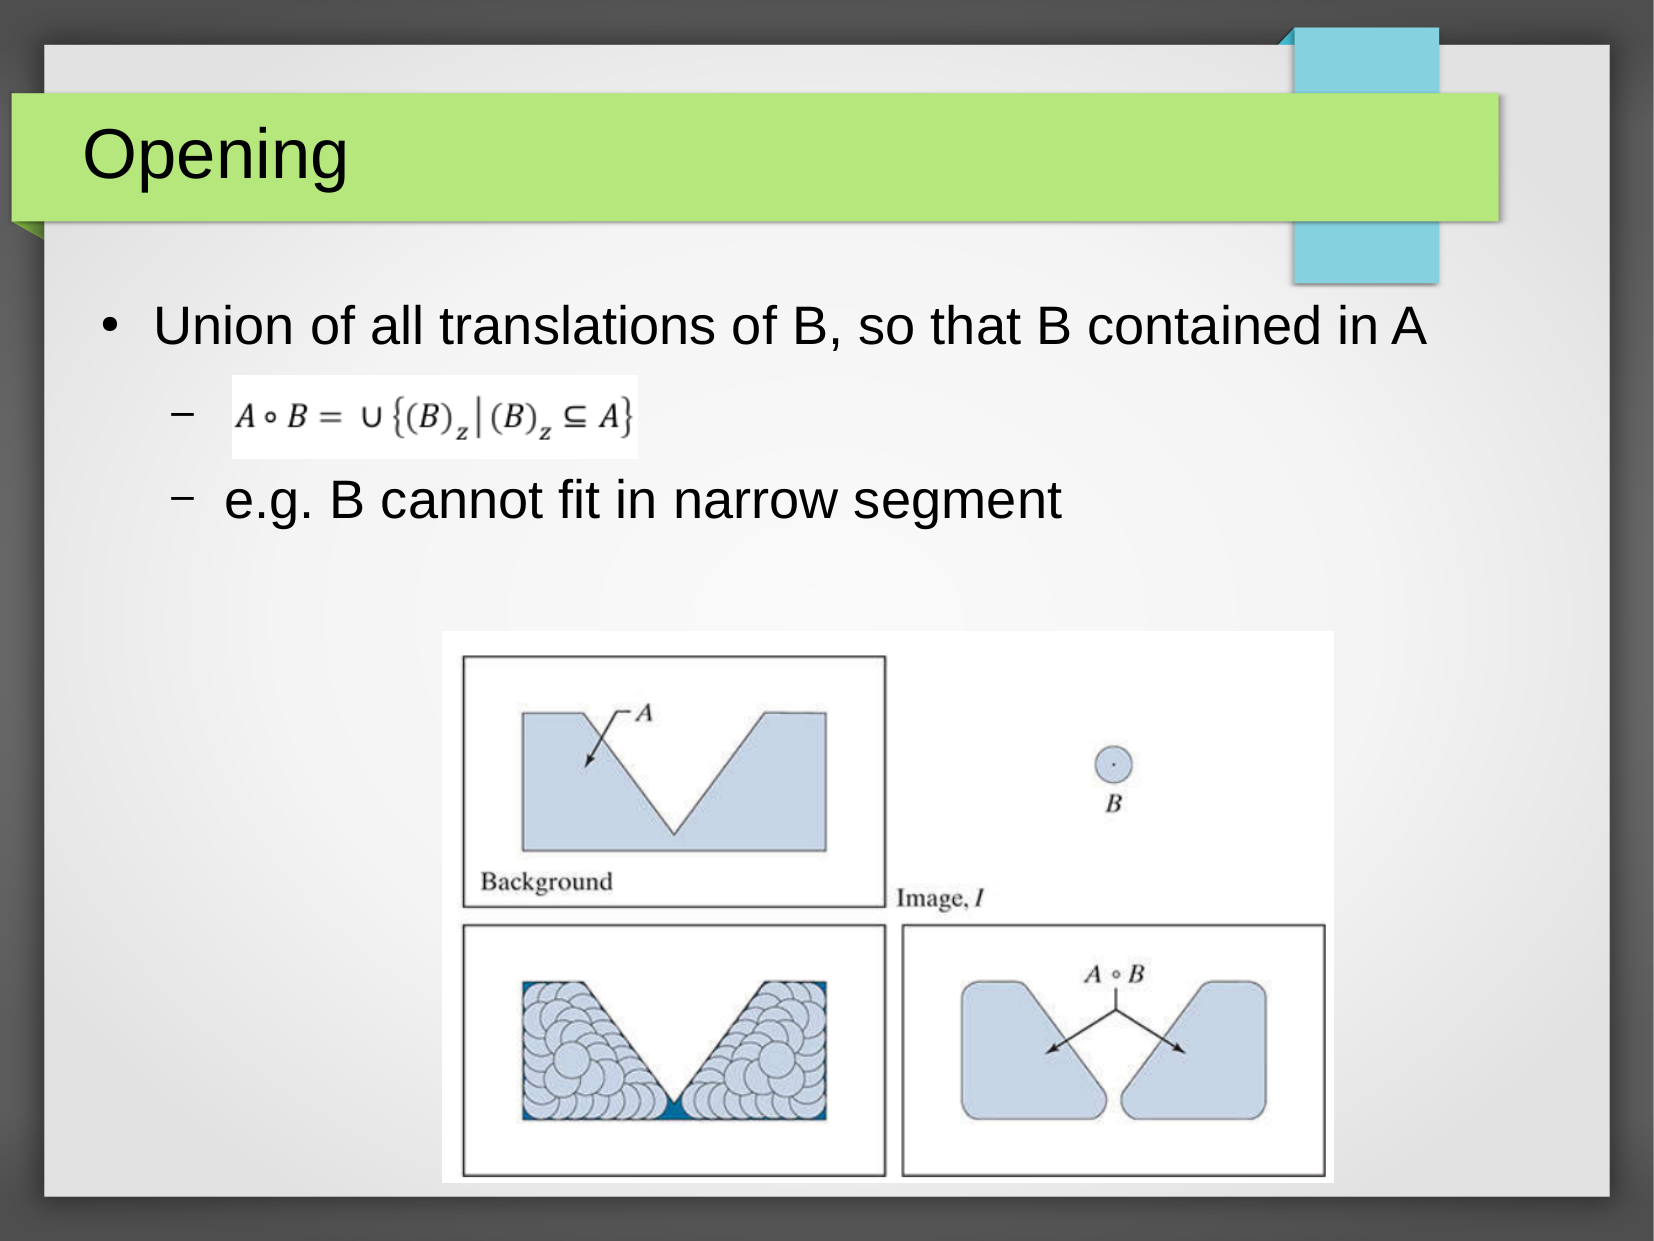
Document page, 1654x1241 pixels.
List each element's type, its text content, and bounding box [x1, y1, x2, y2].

list Union of all translations of B, so that B contained in A e.g. B cannot fit in narrow segment [82, 295, 1571, 1015]
picture [0, 0, 1654, 1241]
title Opening [82, 94, 1264, 213]
